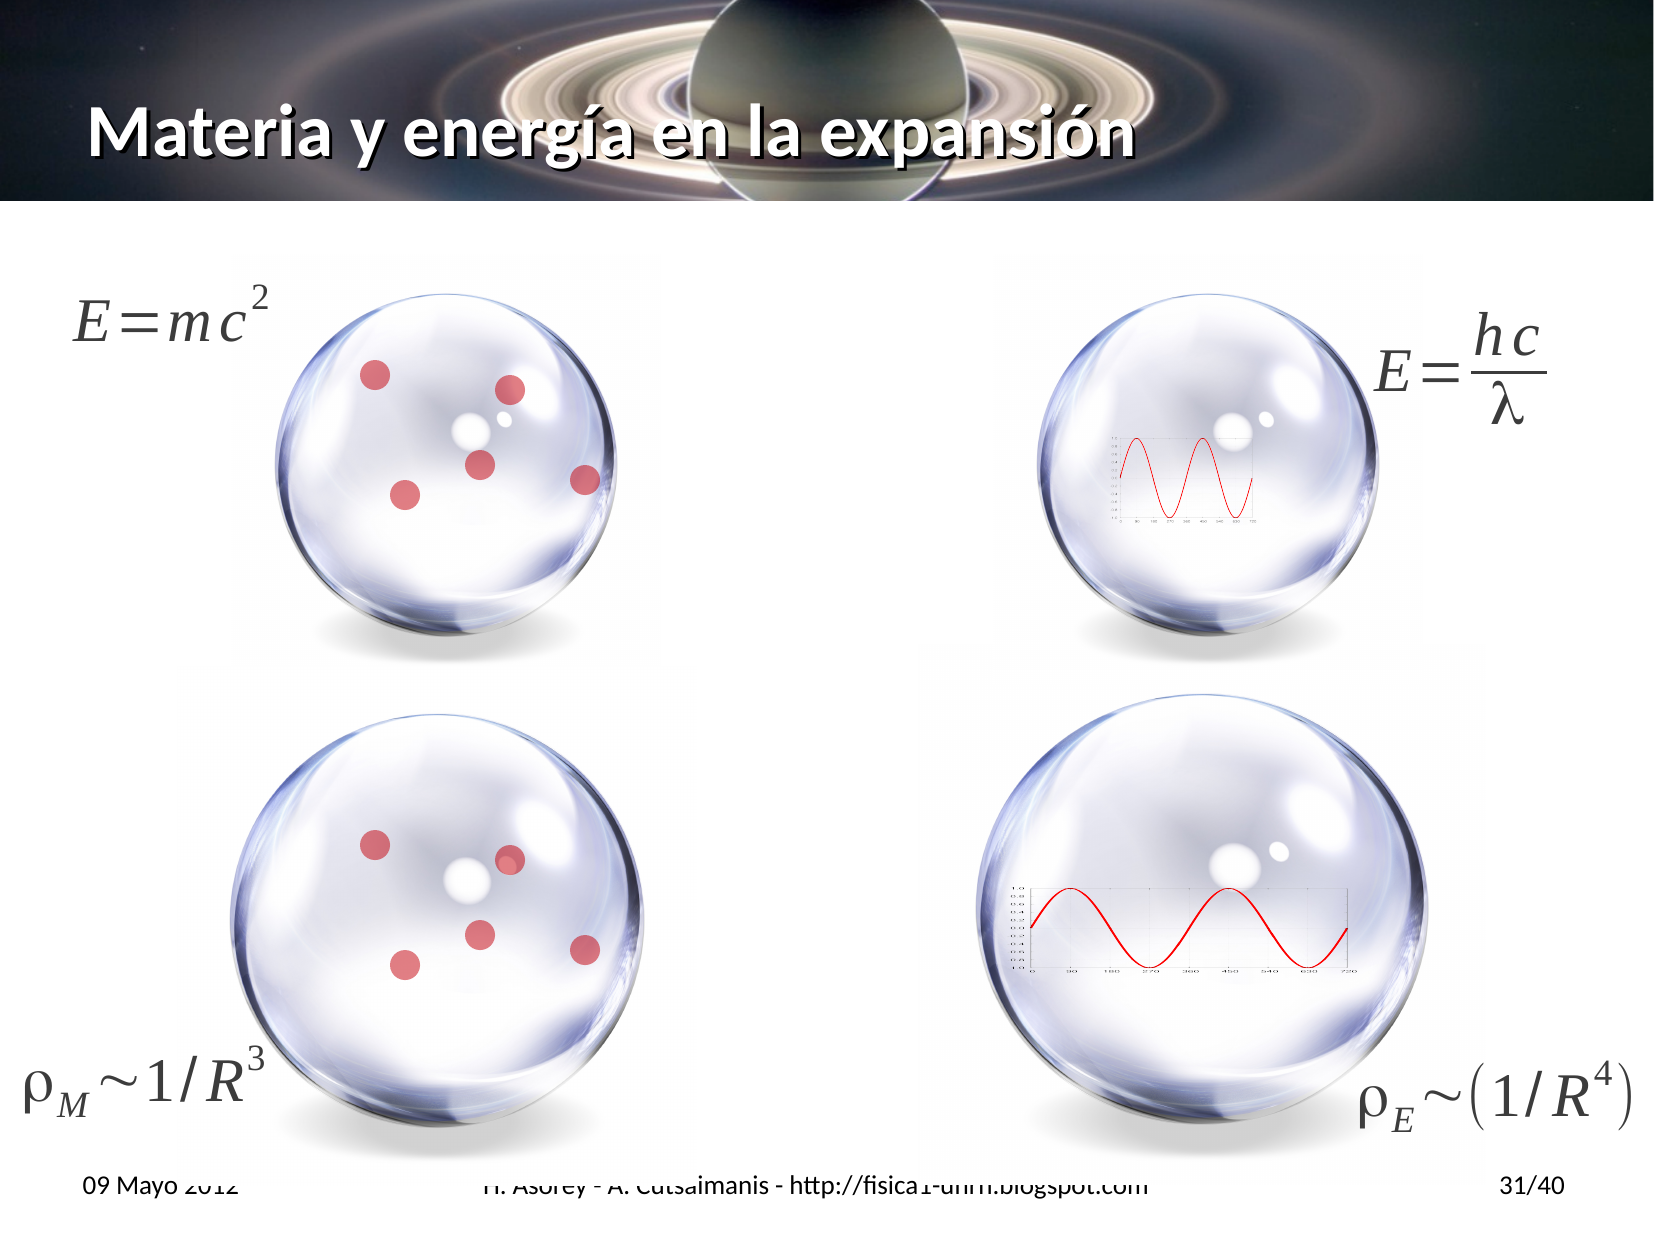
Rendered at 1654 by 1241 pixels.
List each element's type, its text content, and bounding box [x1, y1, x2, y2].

text_box [390, 950, 421, 981]
text_box [390, 480, 421, 511]
chart [1350, 1053, 1643, 1141]
text_box [360, 830, 391, 861]
text_box [495, 375, 526, 406]
text_box [360, 360, 391, 391]
text_box [495, 845, 526, 876]
picture [0, 0, 1654, 201]
chart [15, 1038, 272, 1126]
chart [1365, 300, 1556, 428]
text_box [465, 450, 496, 481]
text_box [570, 935, 601, 966]
text_box [465, 920, 496, 951]
picture [918, 254, 1486, 1186]
title Materia y energía en la expansión [86, 49, 1576, 226]
text_box [570, 465, 601, 496]
picture [177, 254, 697, 1186]
chart [64, 277, 276, 356]
